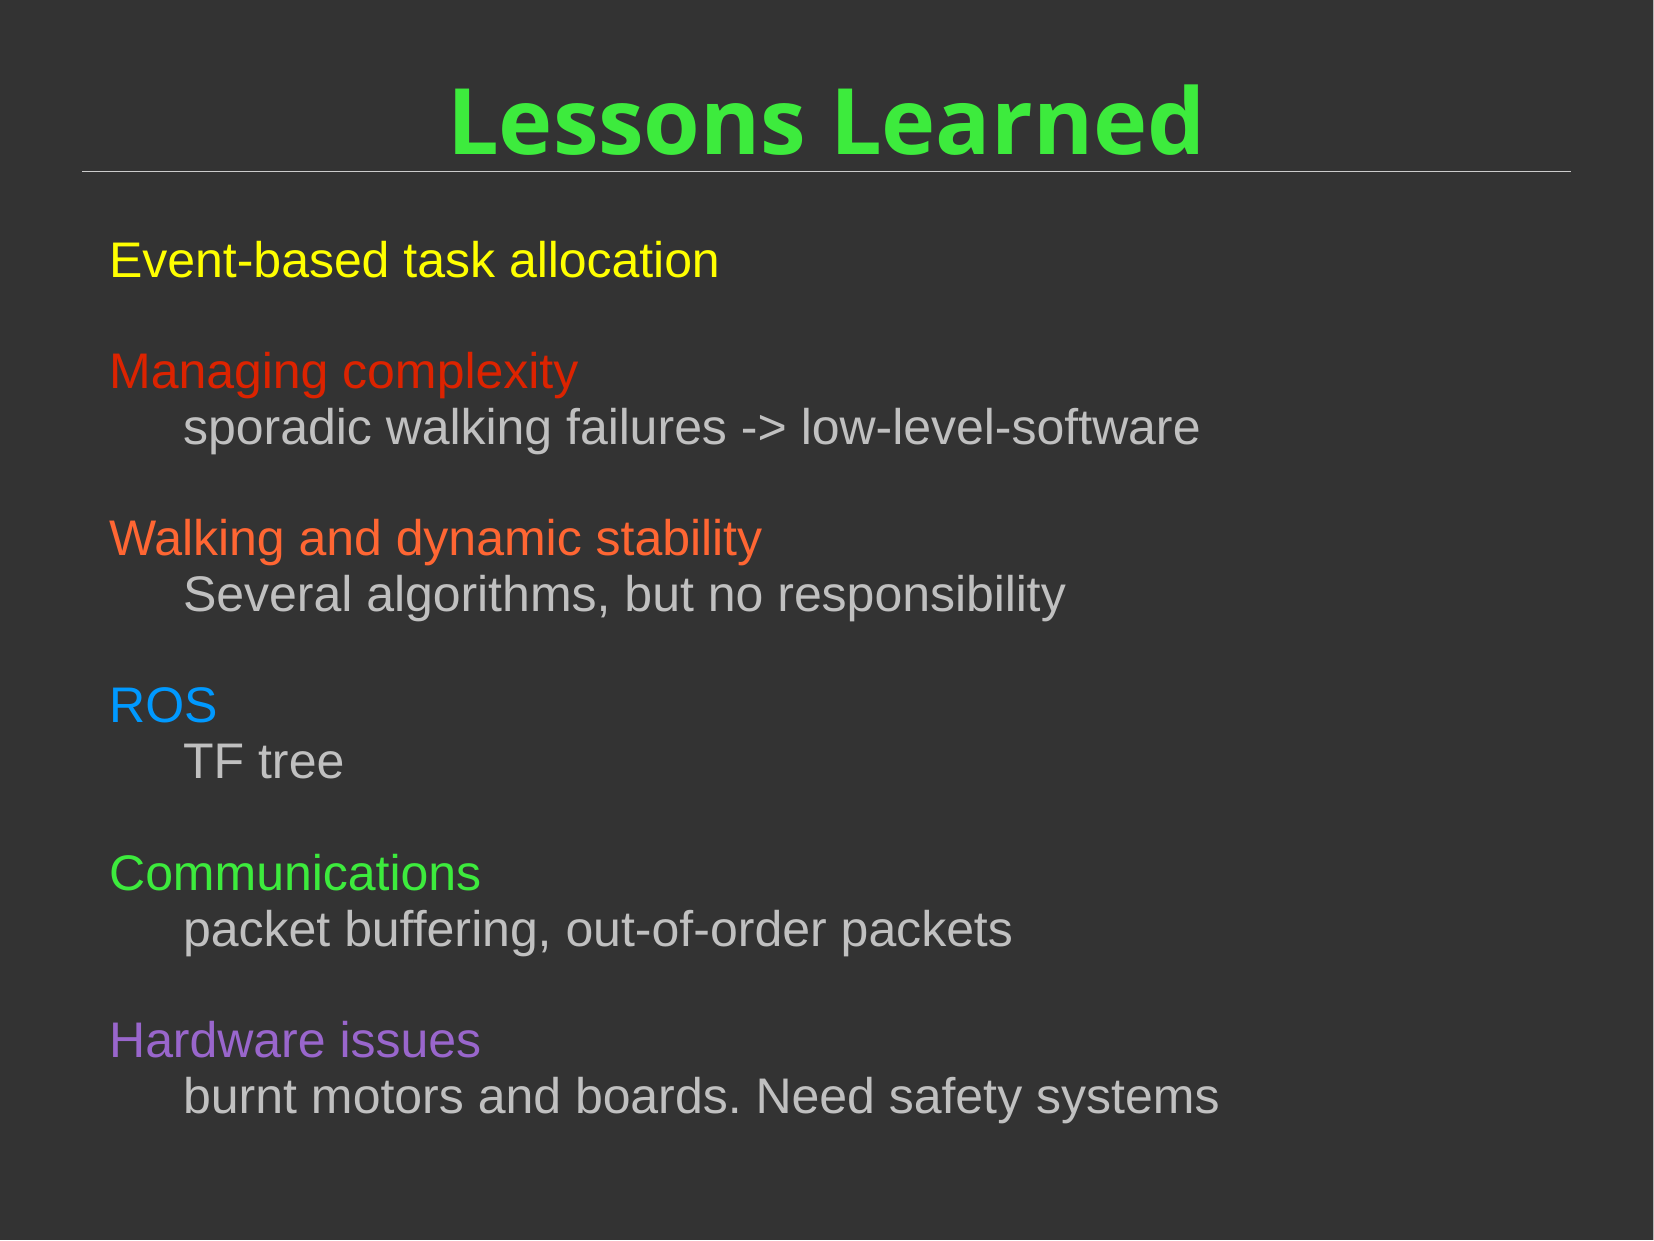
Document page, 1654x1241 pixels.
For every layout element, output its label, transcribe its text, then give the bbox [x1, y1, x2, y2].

title Lessons Learned [82, 49, 1571, 189]
text_box Event-based task allocation Managing complexity sporadic walking failures -> low-level-software Walking and dynamic stability Several algorithms, but no responsibility ROS TF tree Communications packet buffering, out-of-order packets Hardware issues burnt motors and boards. Need safety systems [94, 224, 1583, 1187]
